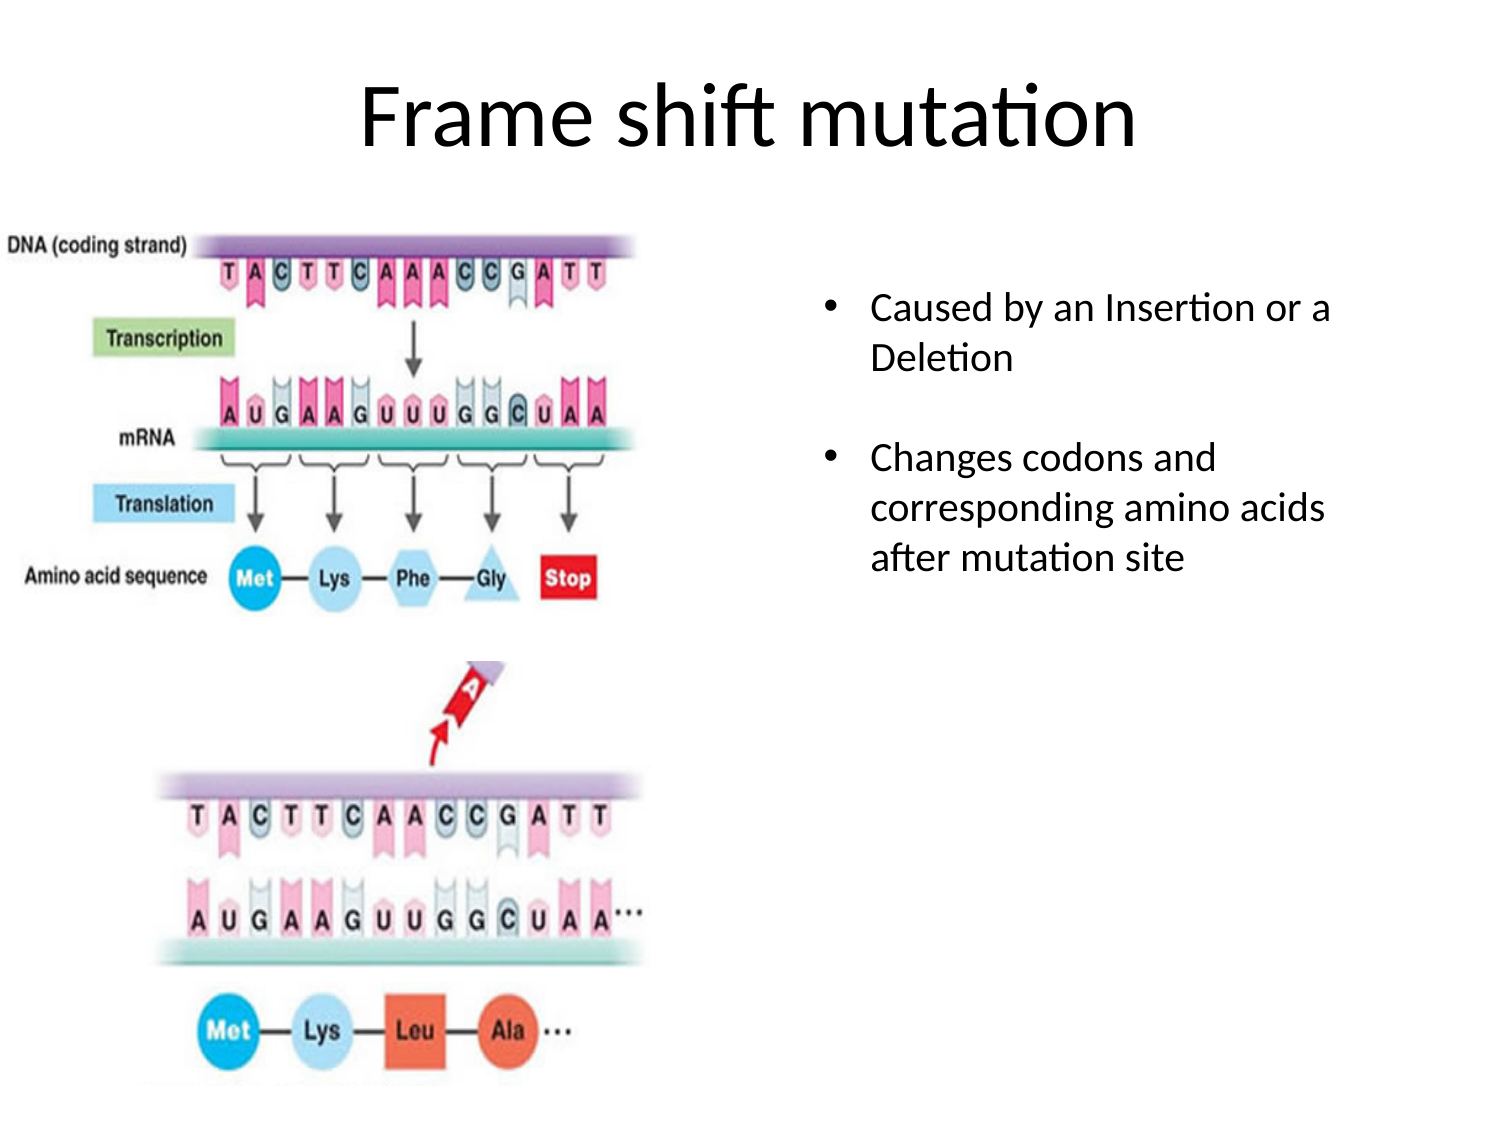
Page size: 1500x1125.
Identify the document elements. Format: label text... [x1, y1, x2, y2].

text_box Caused by an Insertion or a Deletion Changes codons and corresponding amino acids after mutation site [808, 272, 1427, 588]
picture [0, 232, 665, 617]
picture [94, 661, 685, 1086]
title Frame shift mutation [75, 15, 1425, 204]
